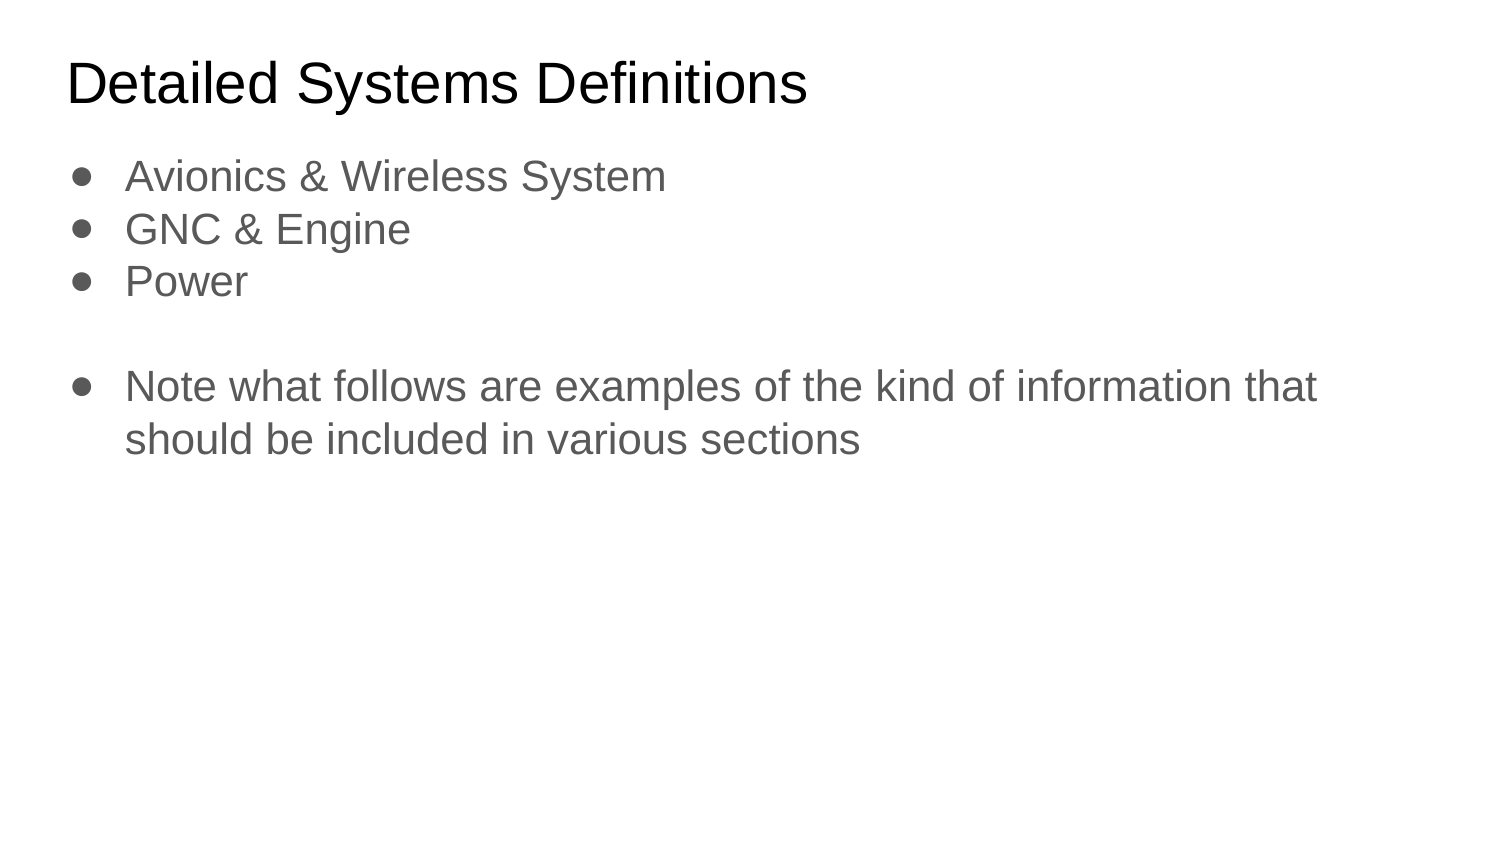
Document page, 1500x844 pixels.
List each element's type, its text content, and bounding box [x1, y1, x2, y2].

title Detailed Systems Definitions [51, 29, 1449, 124]
list Avionics & Wireless System GNC & Engine Power Note what follows are examples of the kind of information that should be included in various sections [34, 132, 1433, 694]
